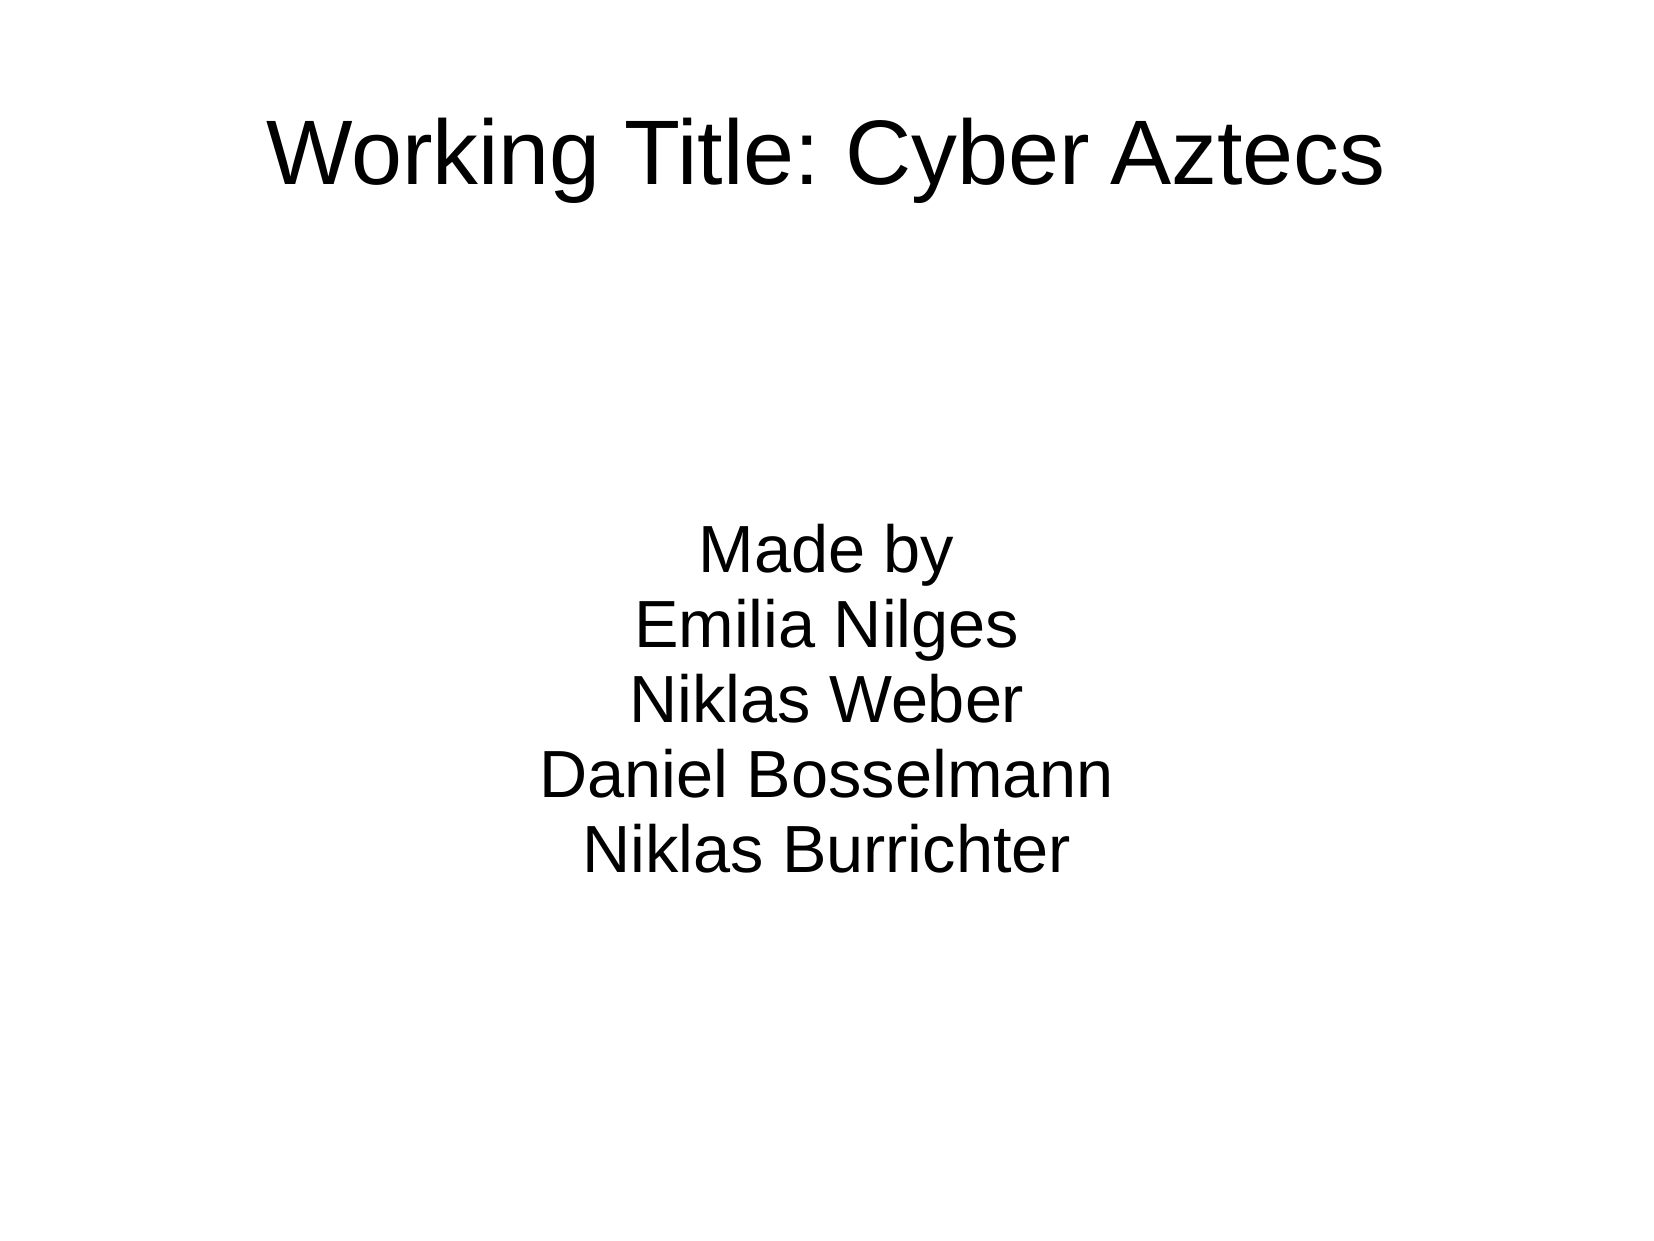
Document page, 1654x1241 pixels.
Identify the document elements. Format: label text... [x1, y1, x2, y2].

subtitle Made by Emilia Nilges Niklas Weber Daniel Bosselmann Niklas Burrichter [82, 290, 1571, 1109]
title Working Title: Cyber Aztecs [82, 49, 1571, 257]
